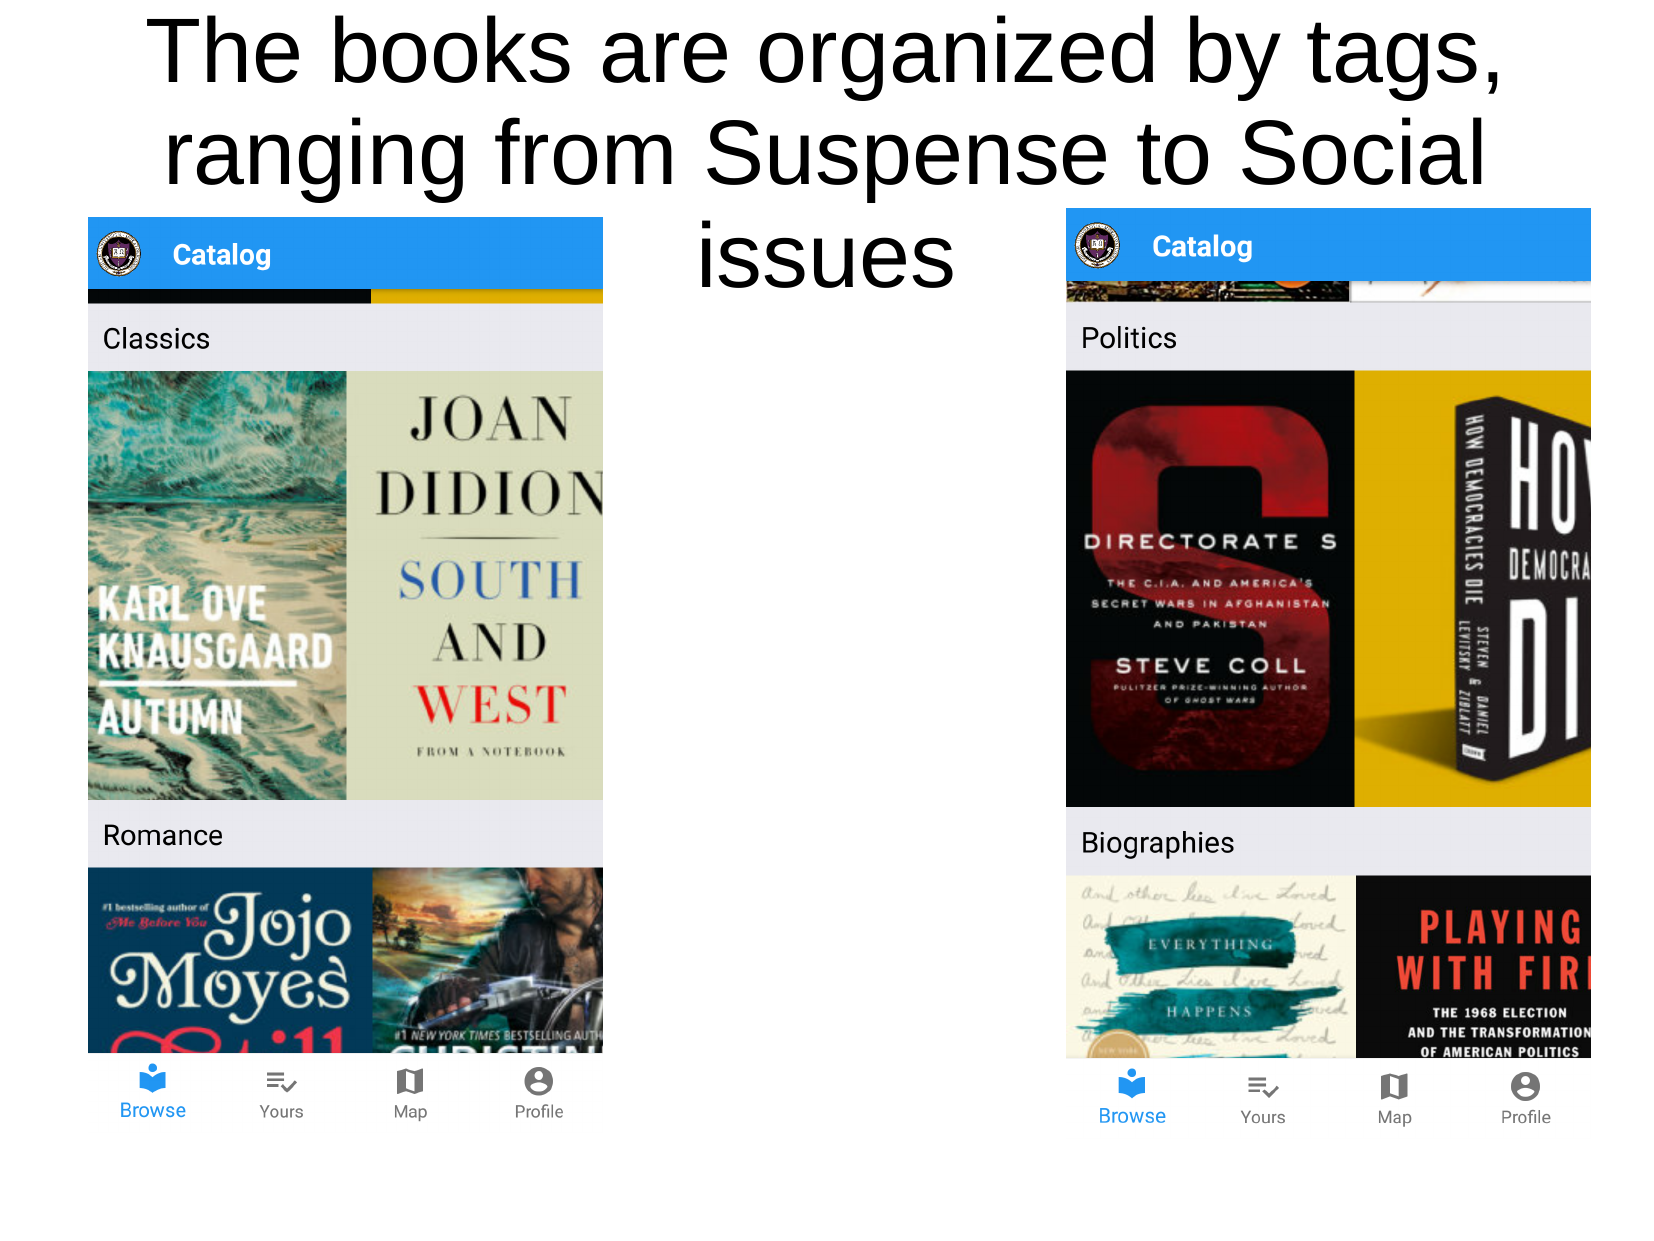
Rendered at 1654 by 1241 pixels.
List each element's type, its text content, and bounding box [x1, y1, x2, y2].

title The books are organized by tags, ranging from Suspense to Social issues [82, 0, 1571, 307]
picture [88, 217, 603, 1133]
picture [1066, 208, 1591, 1139]
